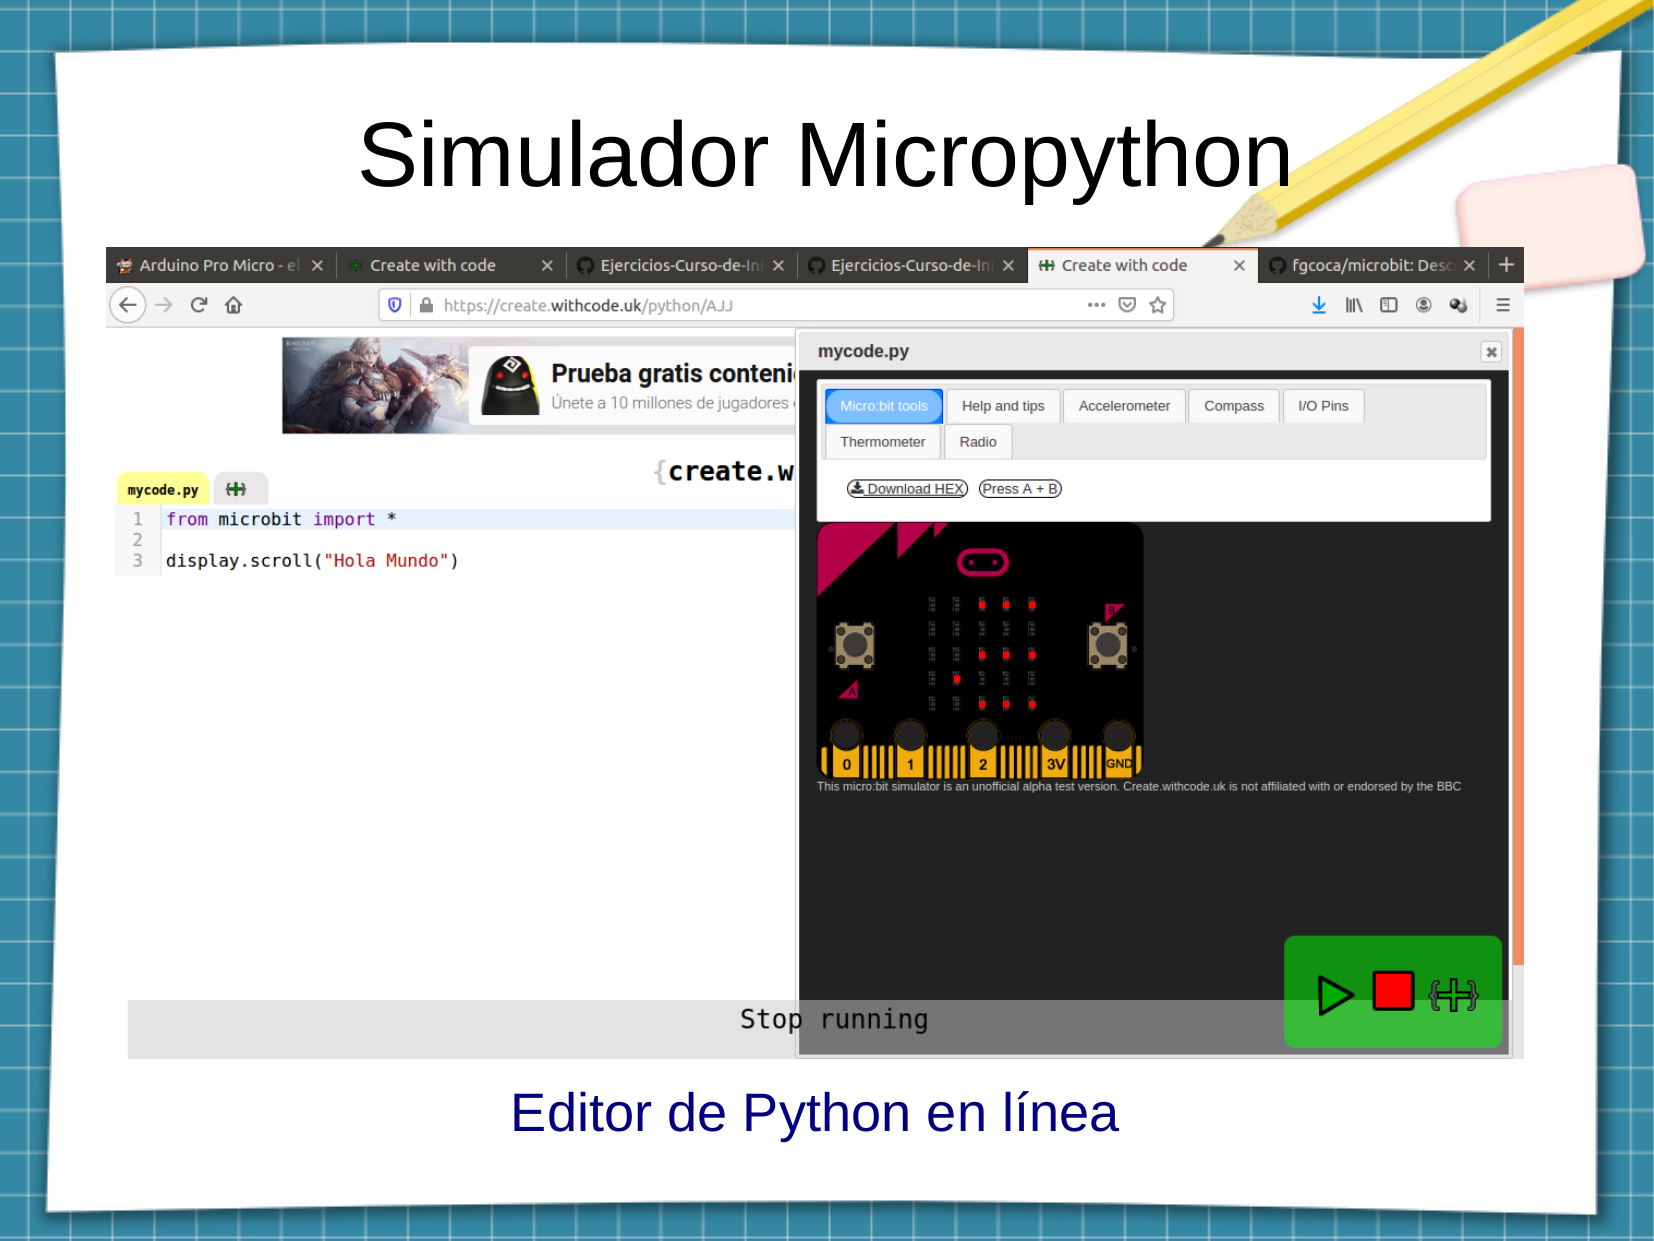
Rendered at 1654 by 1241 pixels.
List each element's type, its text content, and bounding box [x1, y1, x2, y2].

text_box Editor de Python en línea [496, 1074, 1146, 1151]
title Simulador Micropython [82, 61, 1571, 249]
picture [0, 0, 1654, 1241]
